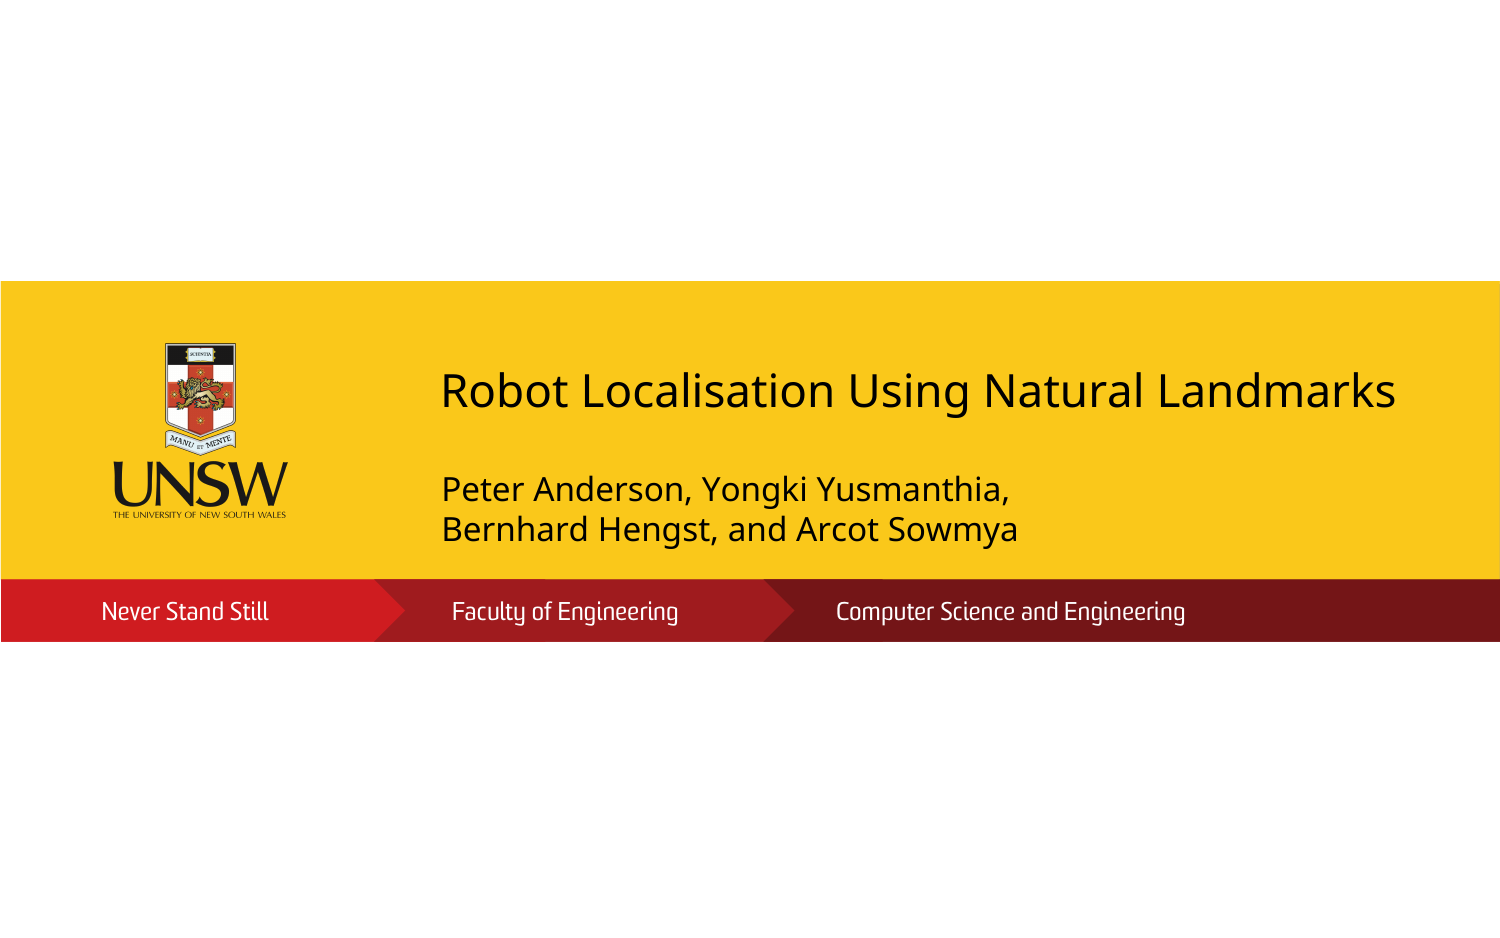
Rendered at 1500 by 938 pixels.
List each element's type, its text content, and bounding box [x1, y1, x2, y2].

text_box Robot Localisation Using Natural Landmarks [425, 354, 1477, 449]
picture [113, 343, 288, 518]
picture [0, 578, 1500, 644]
text_box [0, 281, 1500, 578]
text_box Peter Anderson, Yongki Yusmanthia, Bernhard Hengst, and Arcot Sowmya [426, 460, 1477, 532]
